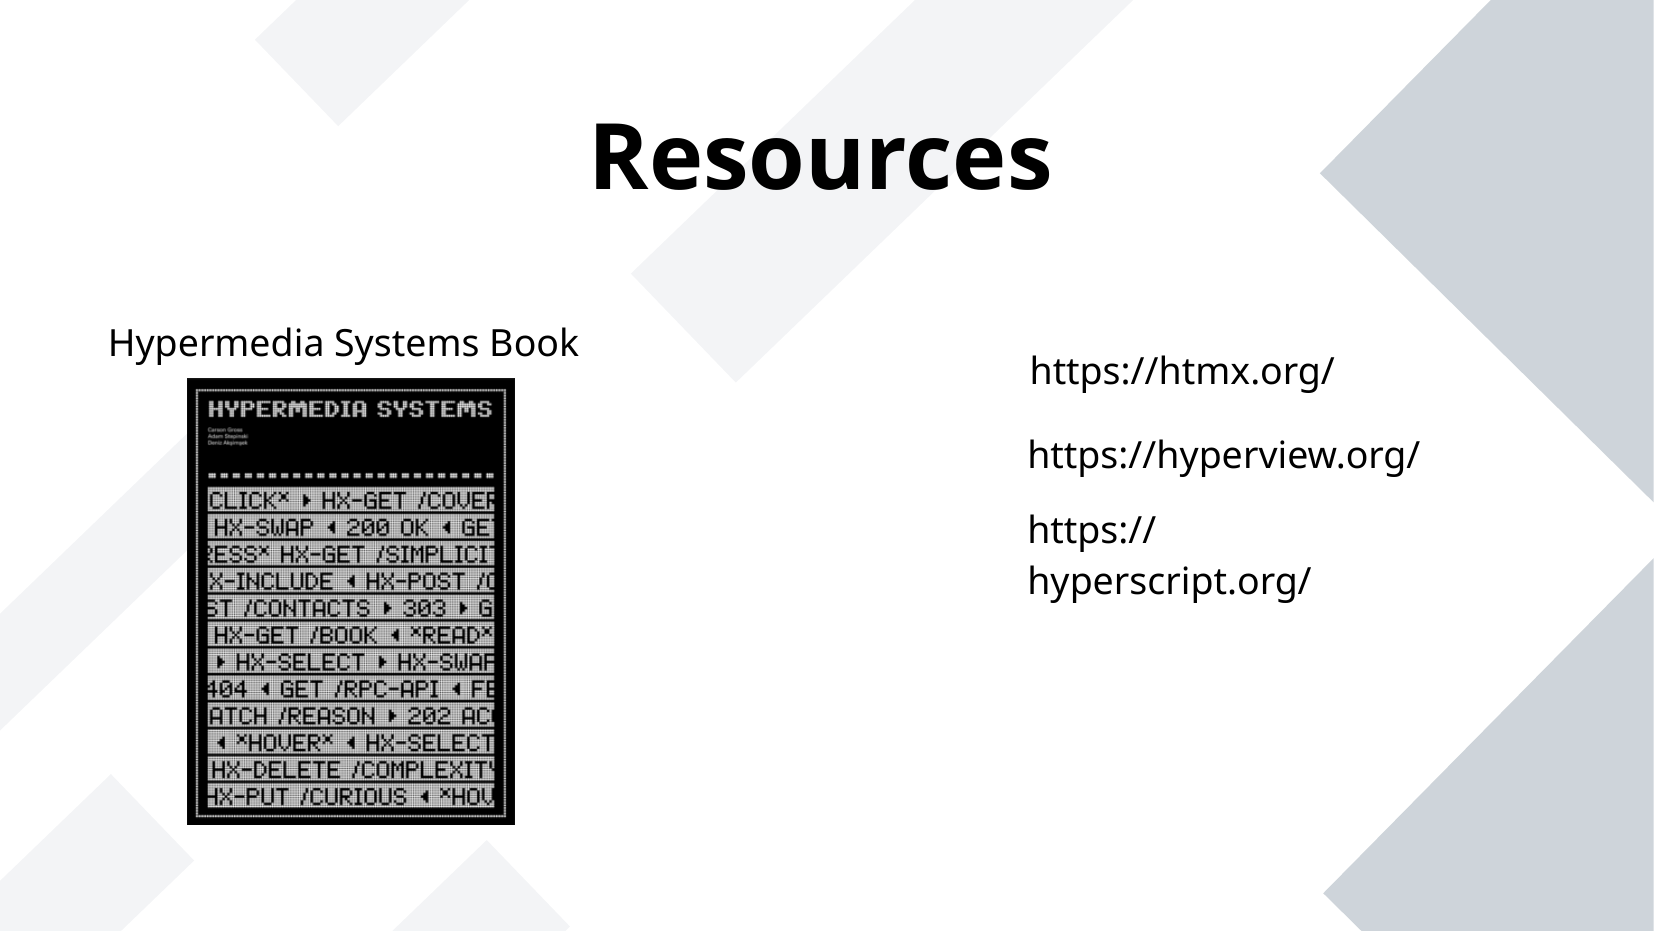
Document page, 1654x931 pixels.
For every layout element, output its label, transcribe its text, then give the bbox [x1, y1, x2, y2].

picture [187, 378, 515, 826]
title Resources [76, 76, 1565, 233]
text_box Hypermedia Systems Book [75, 309, 613, 376]
text_box https://hyperview.org/ [1012, 421, 1463, 539]
text_box https://hyperscript.org/ [1012, 496, 1456, 563]
text_box https://htmx.org/ [1014, 337, 1351, 404]
